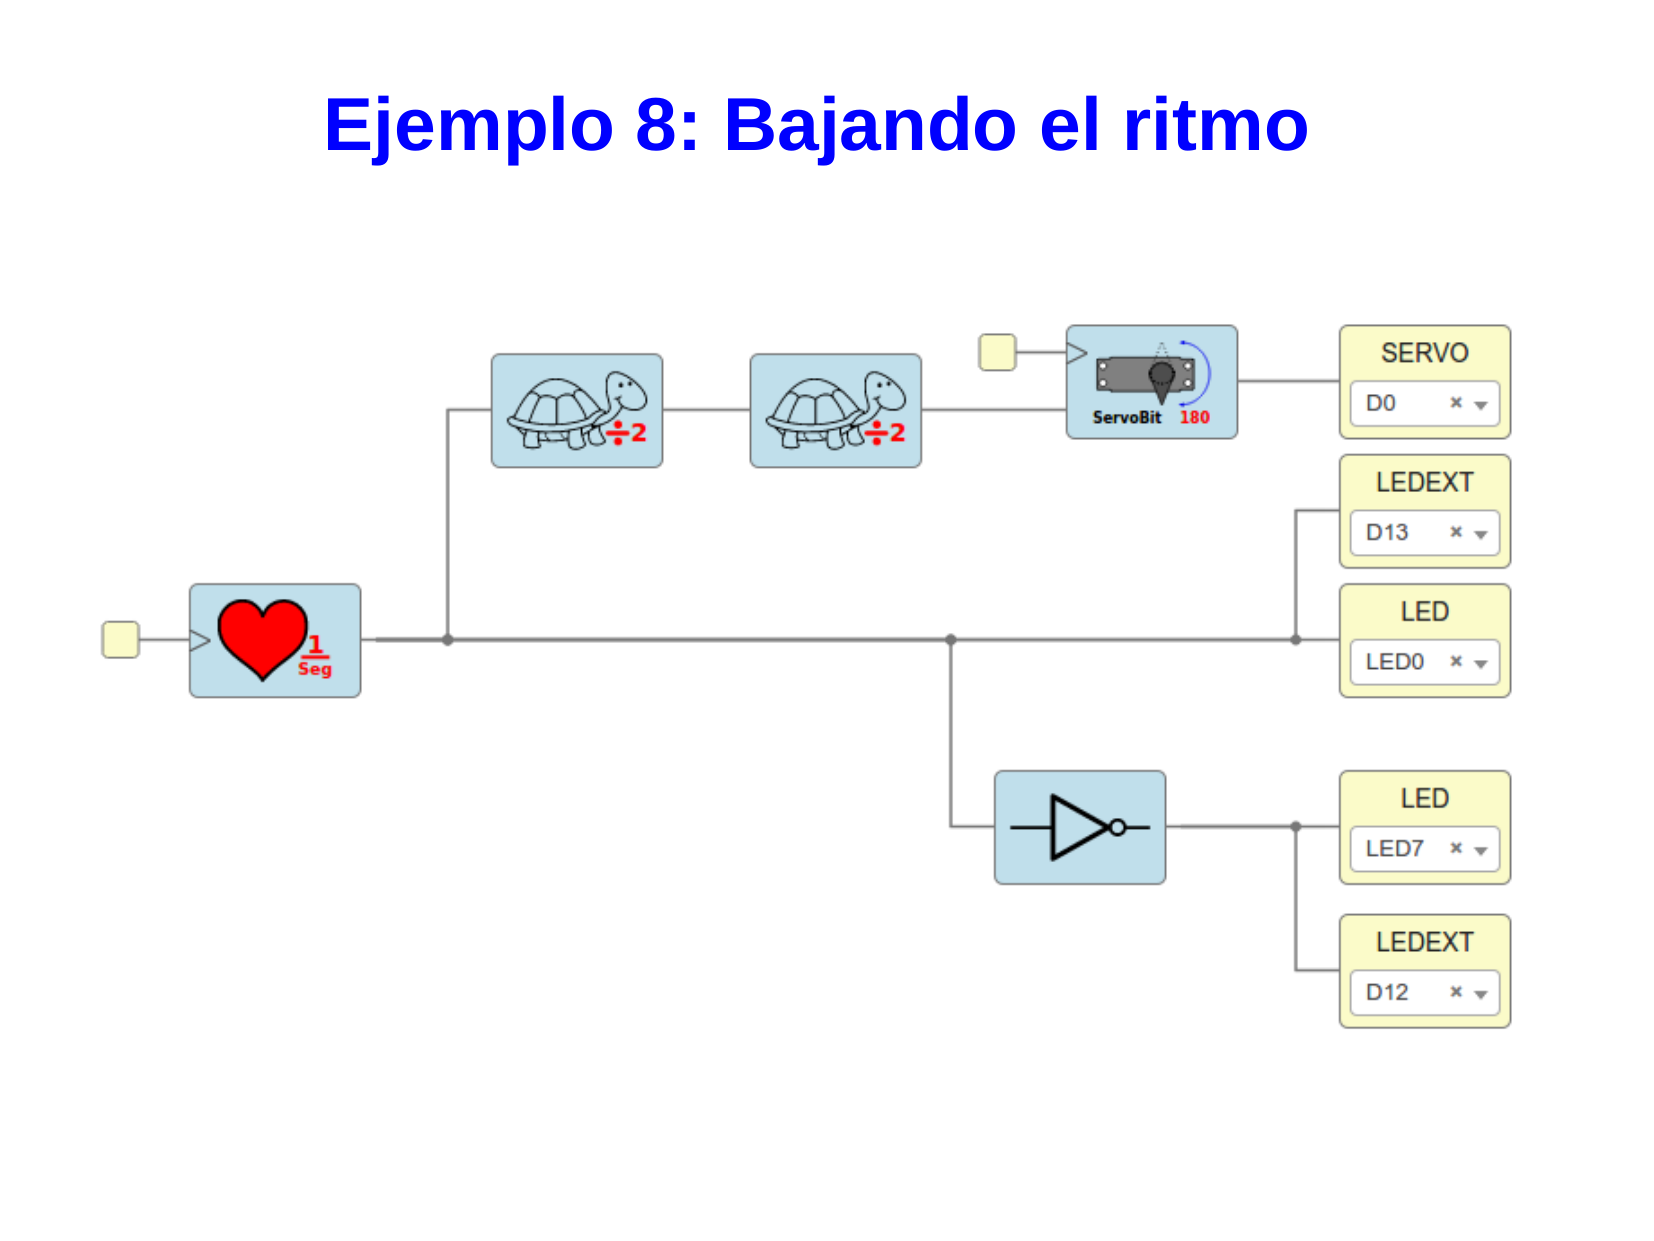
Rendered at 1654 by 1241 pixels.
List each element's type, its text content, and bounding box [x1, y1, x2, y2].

picture [60, 271, 1546, 1066]
text_box Ejemplo 8: Bajando el ritmo [90, 75, 1546, 174]
